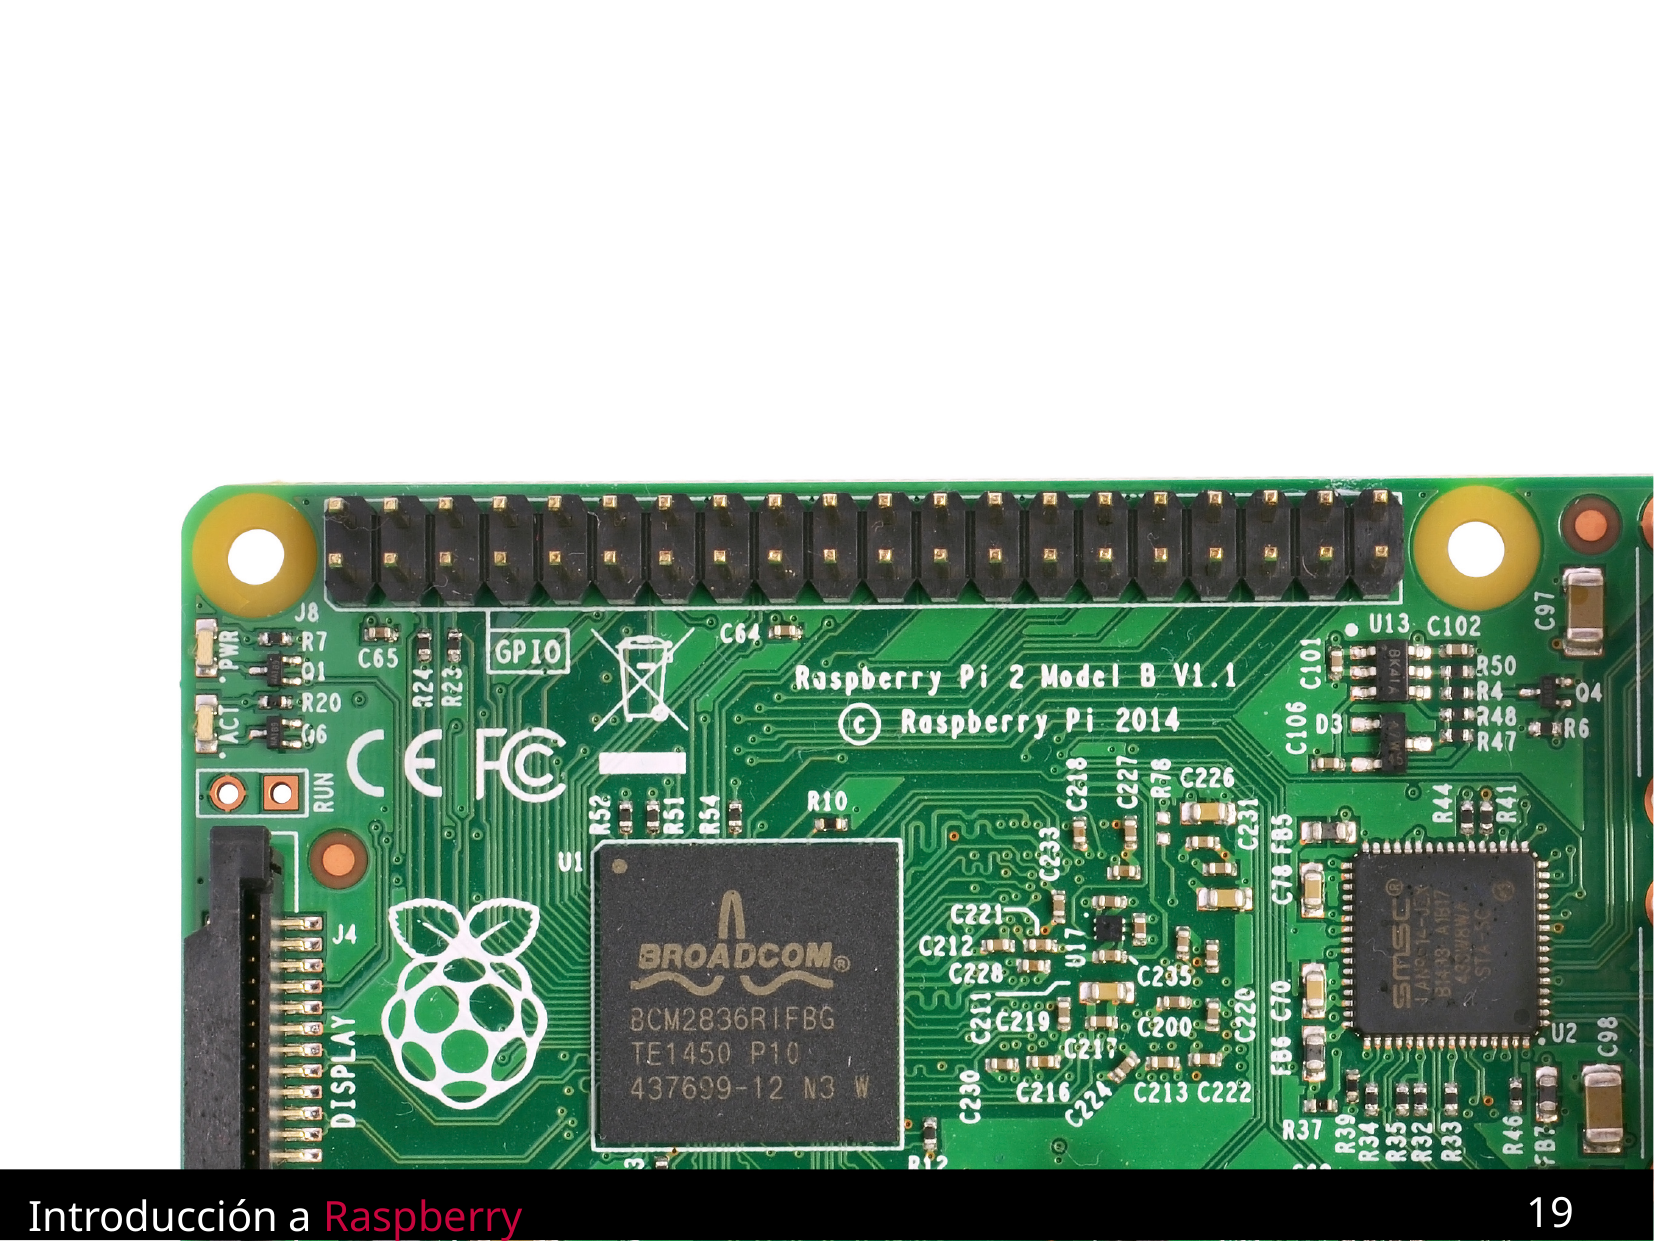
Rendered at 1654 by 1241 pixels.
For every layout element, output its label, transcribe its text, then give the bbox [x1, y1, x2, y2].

picture [139, 436, 1654, 1169]
text_box <number> [1521, 1175, 1654, 1241]
text_box Introducción a Raspberry Pi [13, 1179, 556, 1241]
text_box [0, 0, 1654, 1241]
